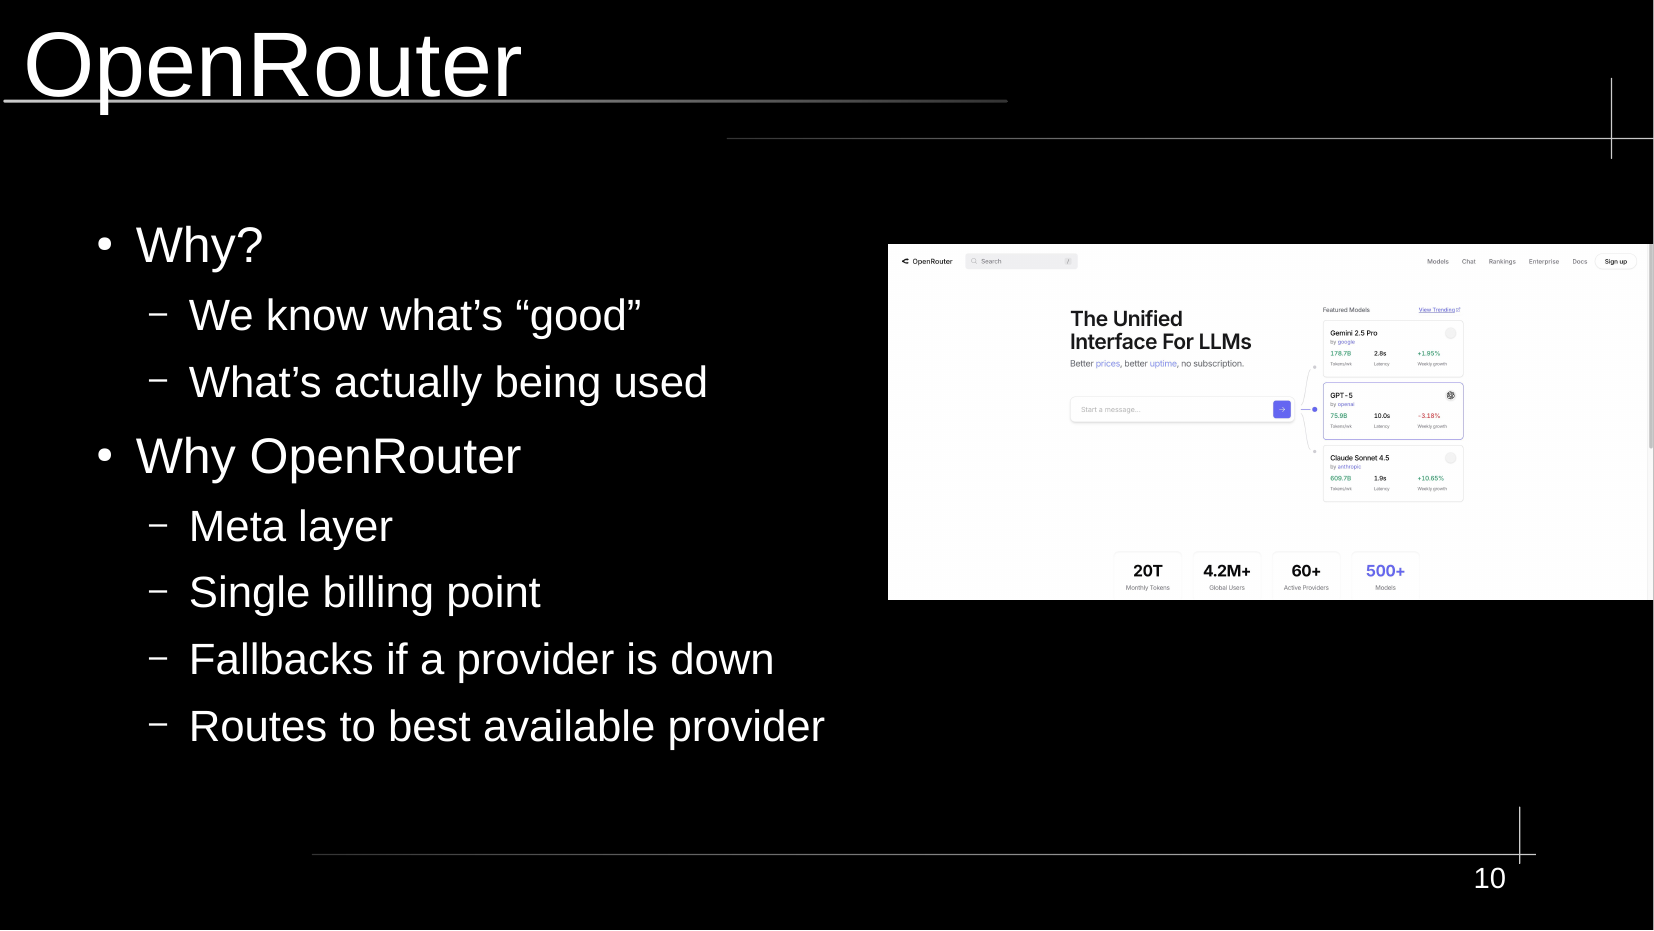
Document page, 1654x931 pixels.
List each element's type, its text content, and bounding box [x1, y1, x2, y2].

picture [888, 244, 1654, 601]
title OpenRouter [23, 11, 1589, 119]
list Why? We know what’s “good” What’s actually being used Why OpenRouter Meta layer Single billing point Fallbacks if a provider is down Routes to best available provider [82, 217, 1571, 758]
